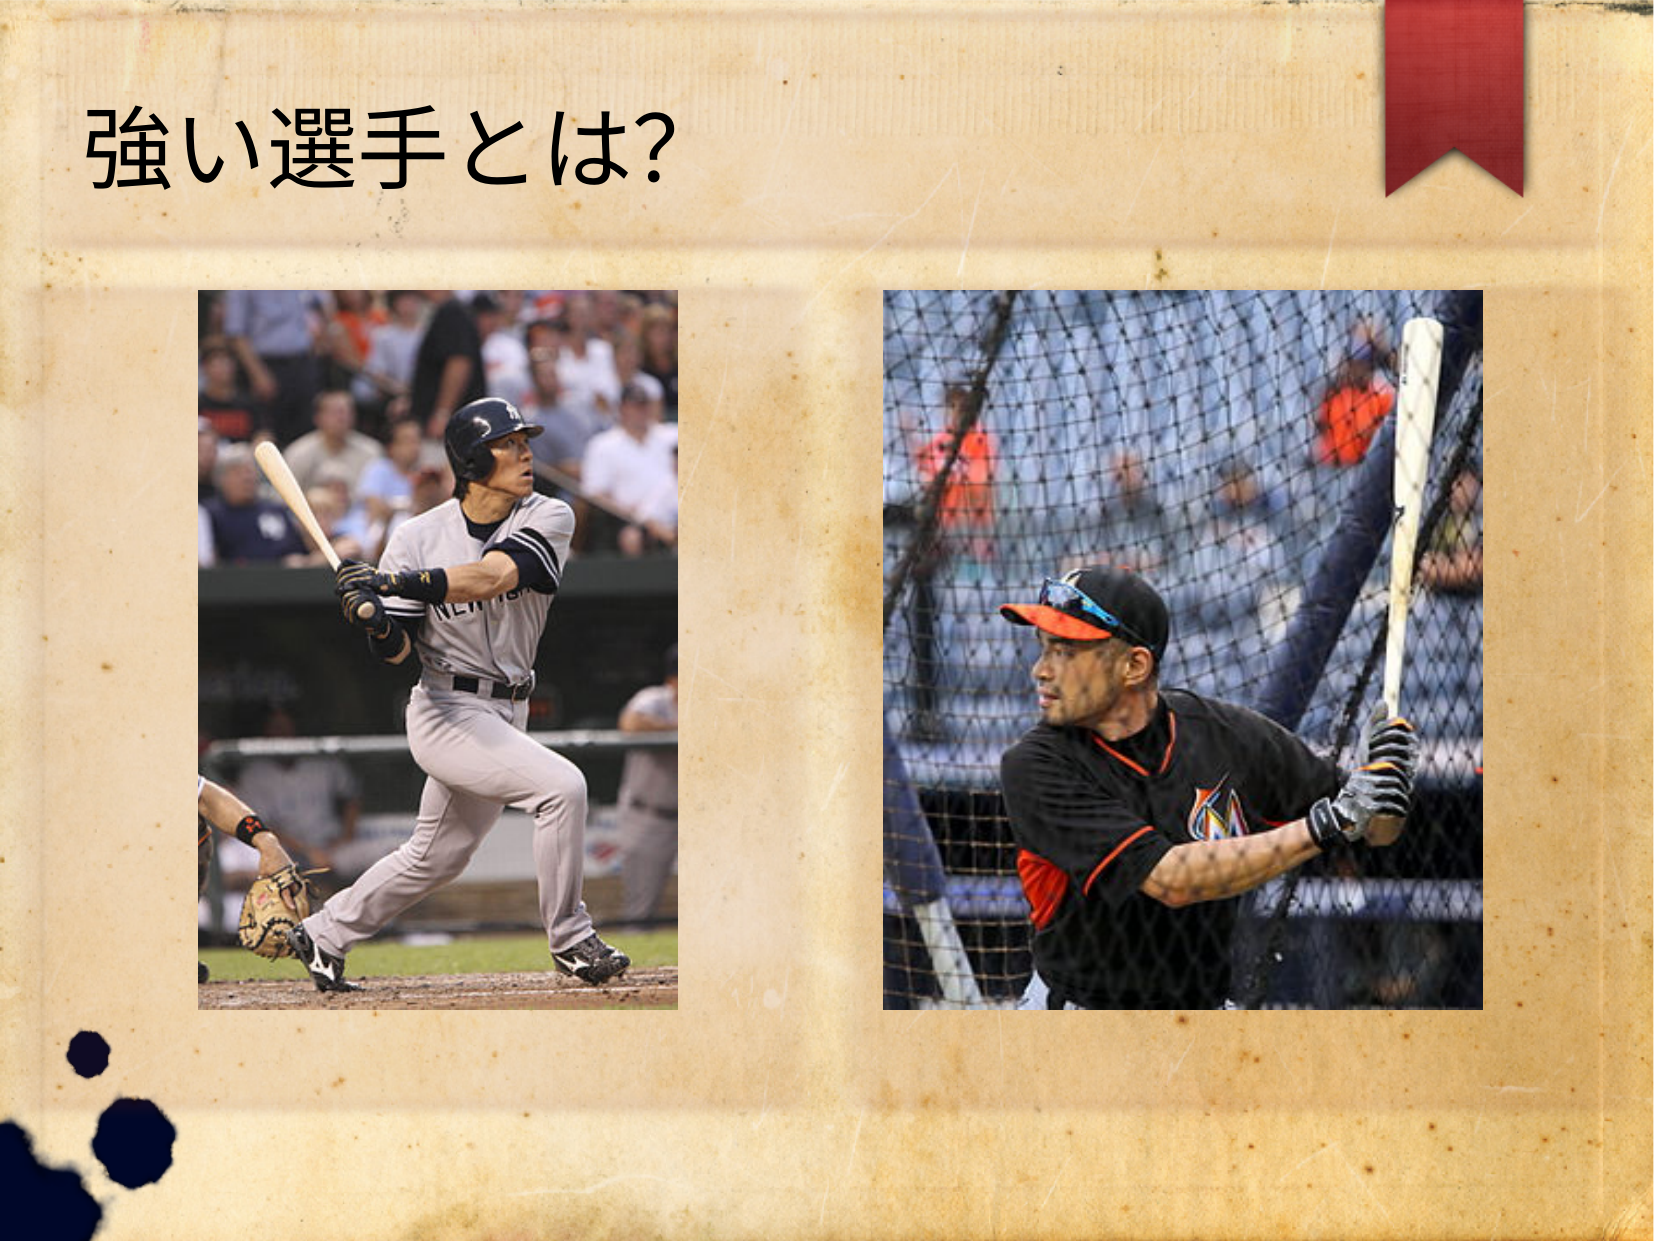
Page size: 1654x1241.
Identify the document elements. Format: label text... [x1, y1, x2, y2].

title 強い選手とは？ [82, 49, 1347, 237]
picture [0, 0, 1654, 1241]
